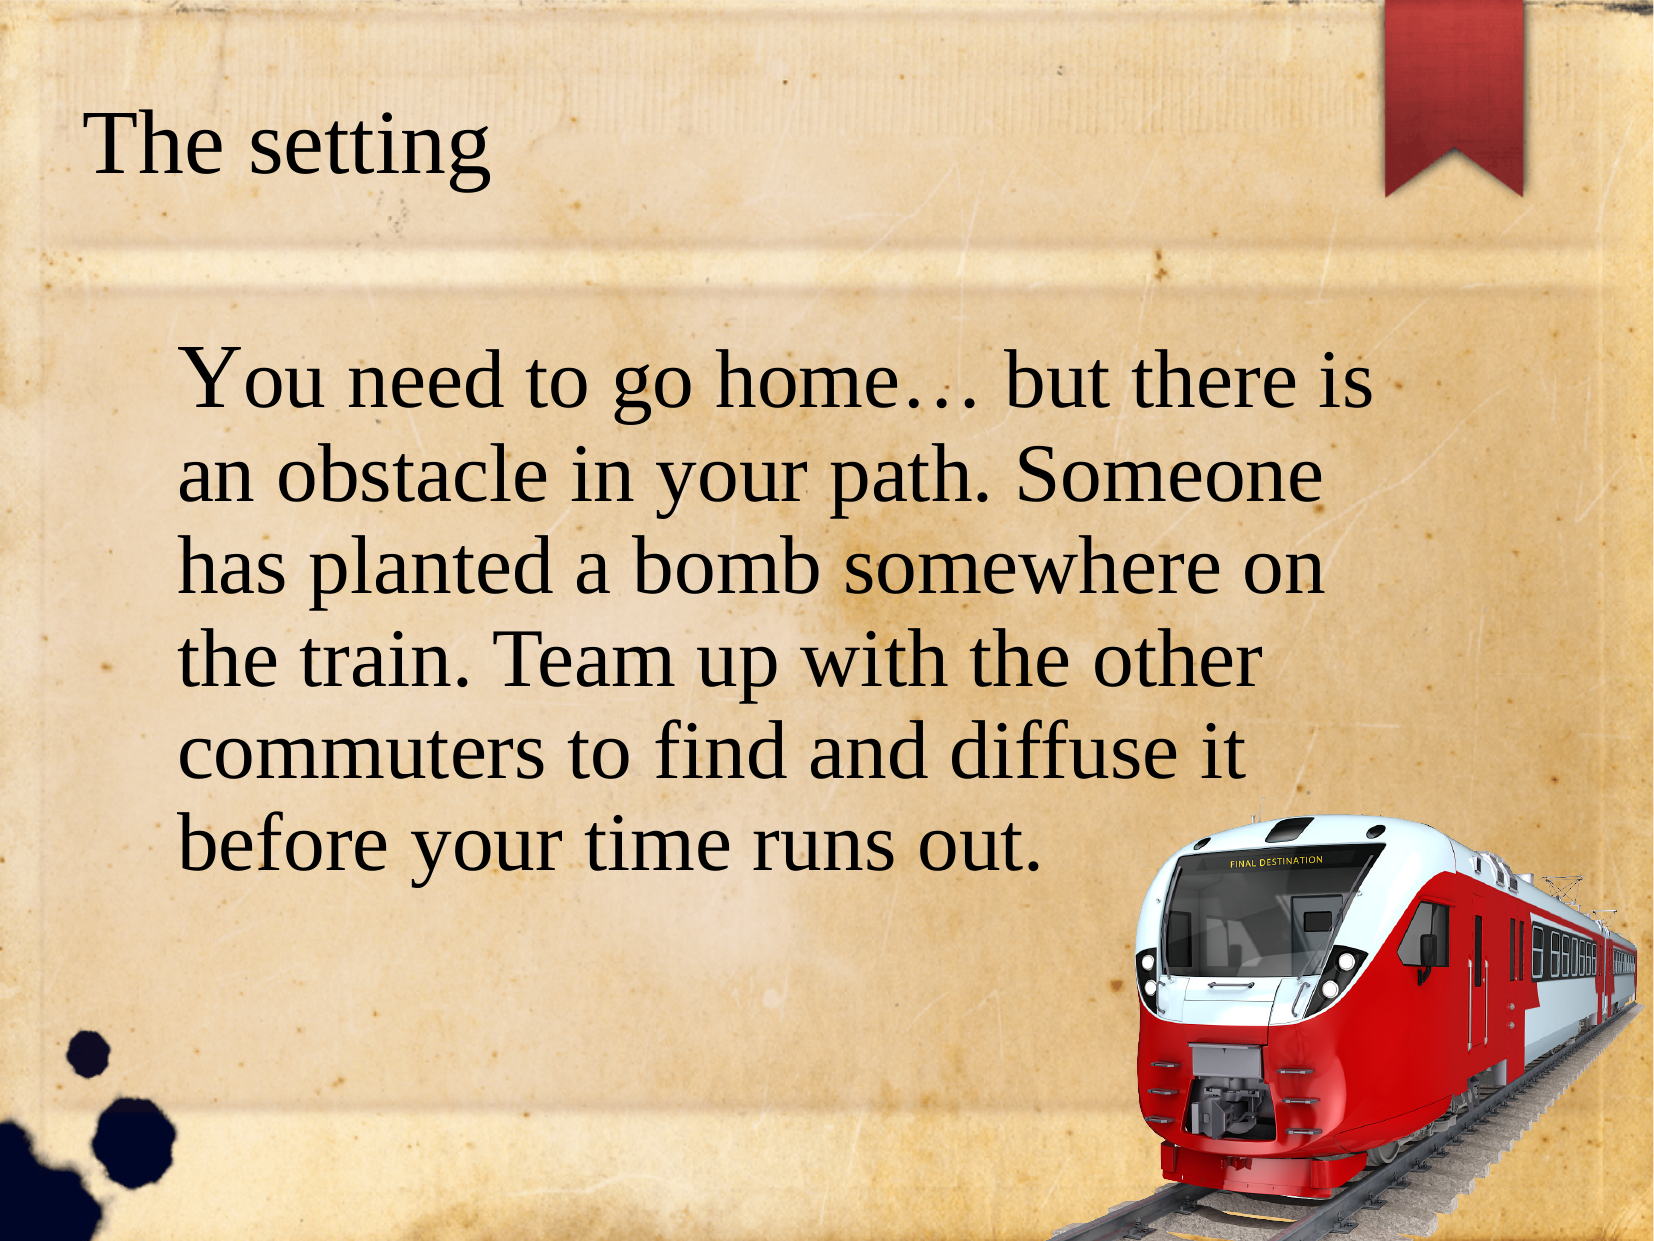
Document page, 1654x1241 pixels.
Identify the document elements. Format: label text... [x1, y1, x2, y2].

title The setting [82, 49, 1347, 237]
picture [0, 0, 1654, 1241]
title You need to go home… but there is an obstacle in your path. Someone has planted a bomb somewhere on the train. Team up with the other commuters to find and diffuse it before your time runs out. [177, 188, 1441, 1026]
